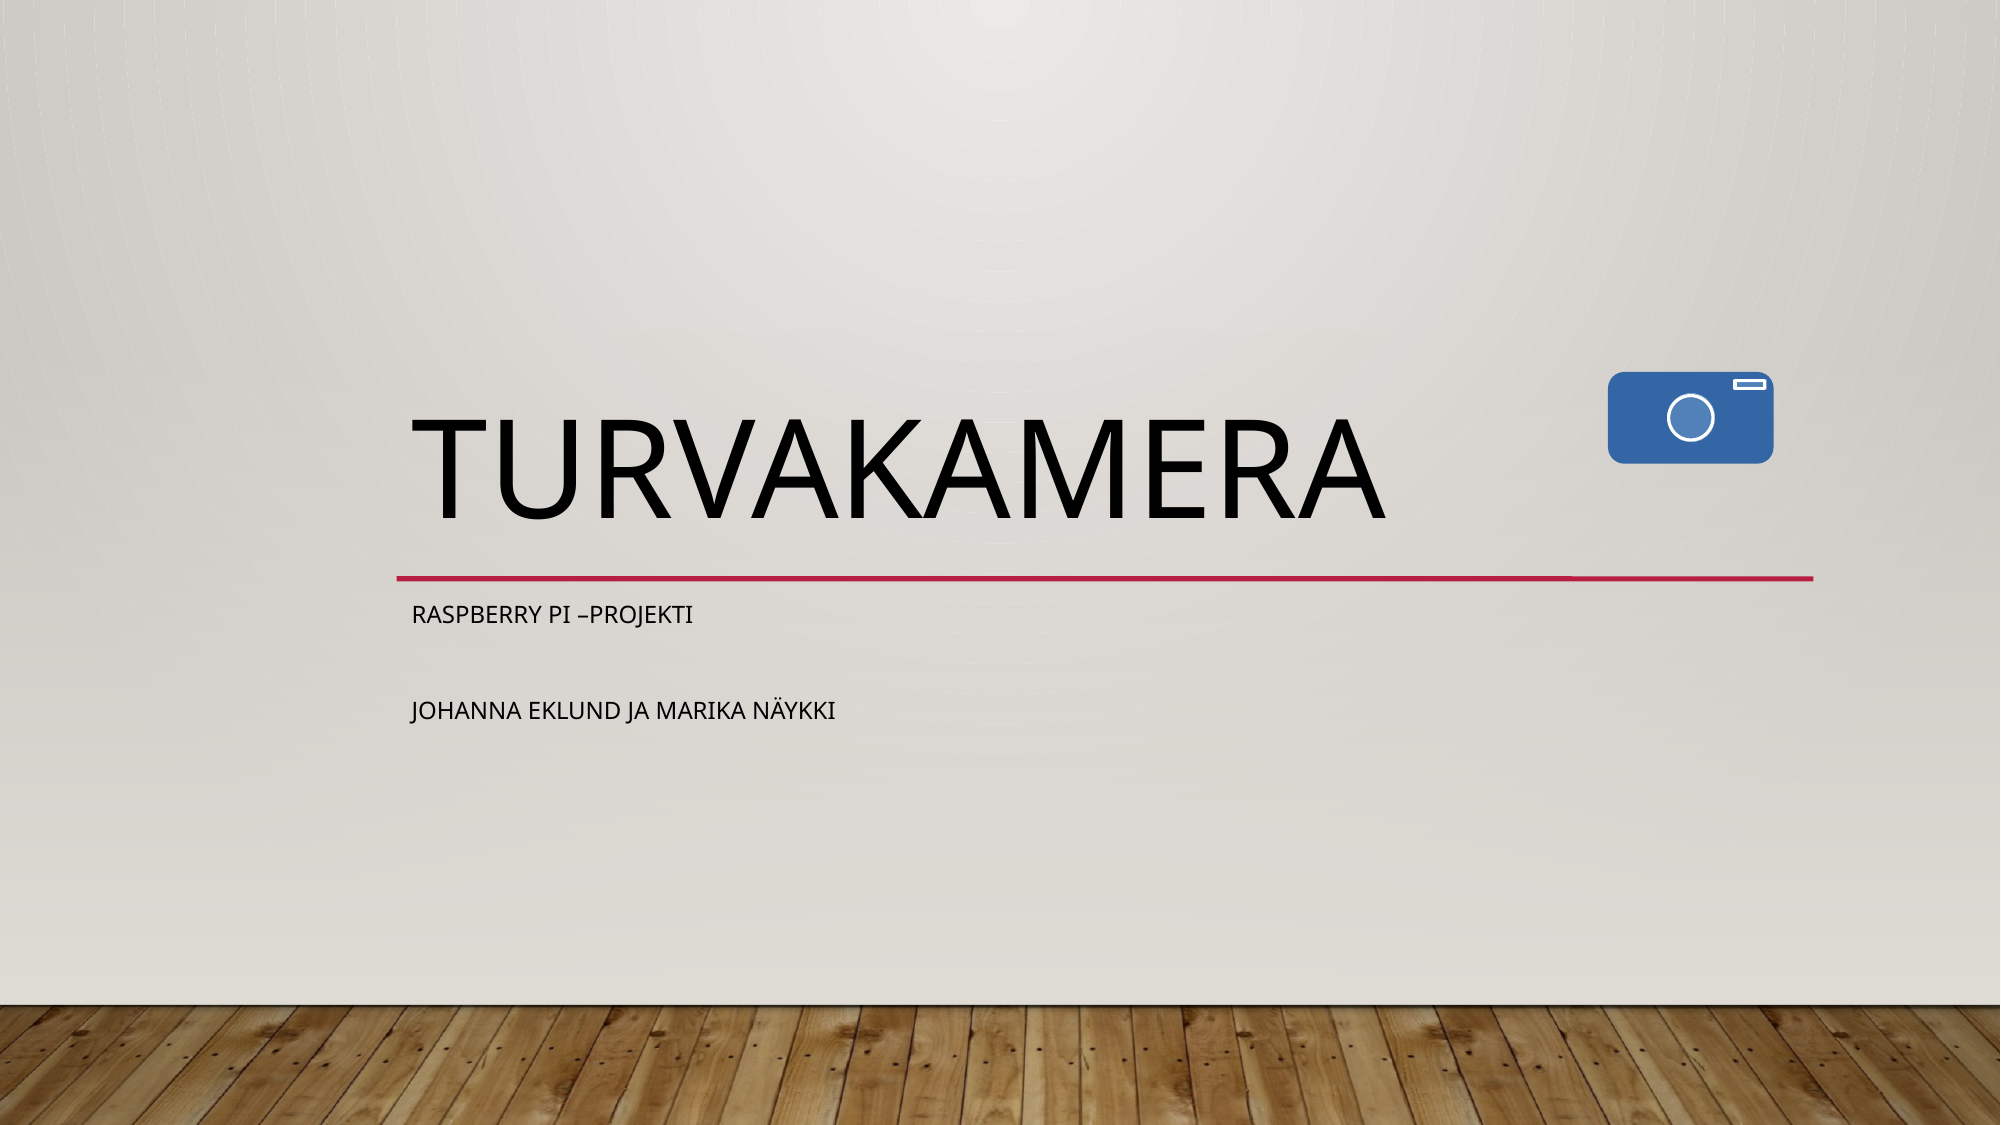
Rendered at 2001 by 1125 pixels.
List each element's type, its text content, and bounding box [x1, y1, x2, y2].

picture [0, 1005, 2000, 1125]
title Turvakamera [396, 131, 1814, 549]
text_box [1609, 373, 1773, 463]
subtitle Raspberry Pi –projekti Johanna Eklund ja Marika Näykki [396, 579, 1814, 740]
